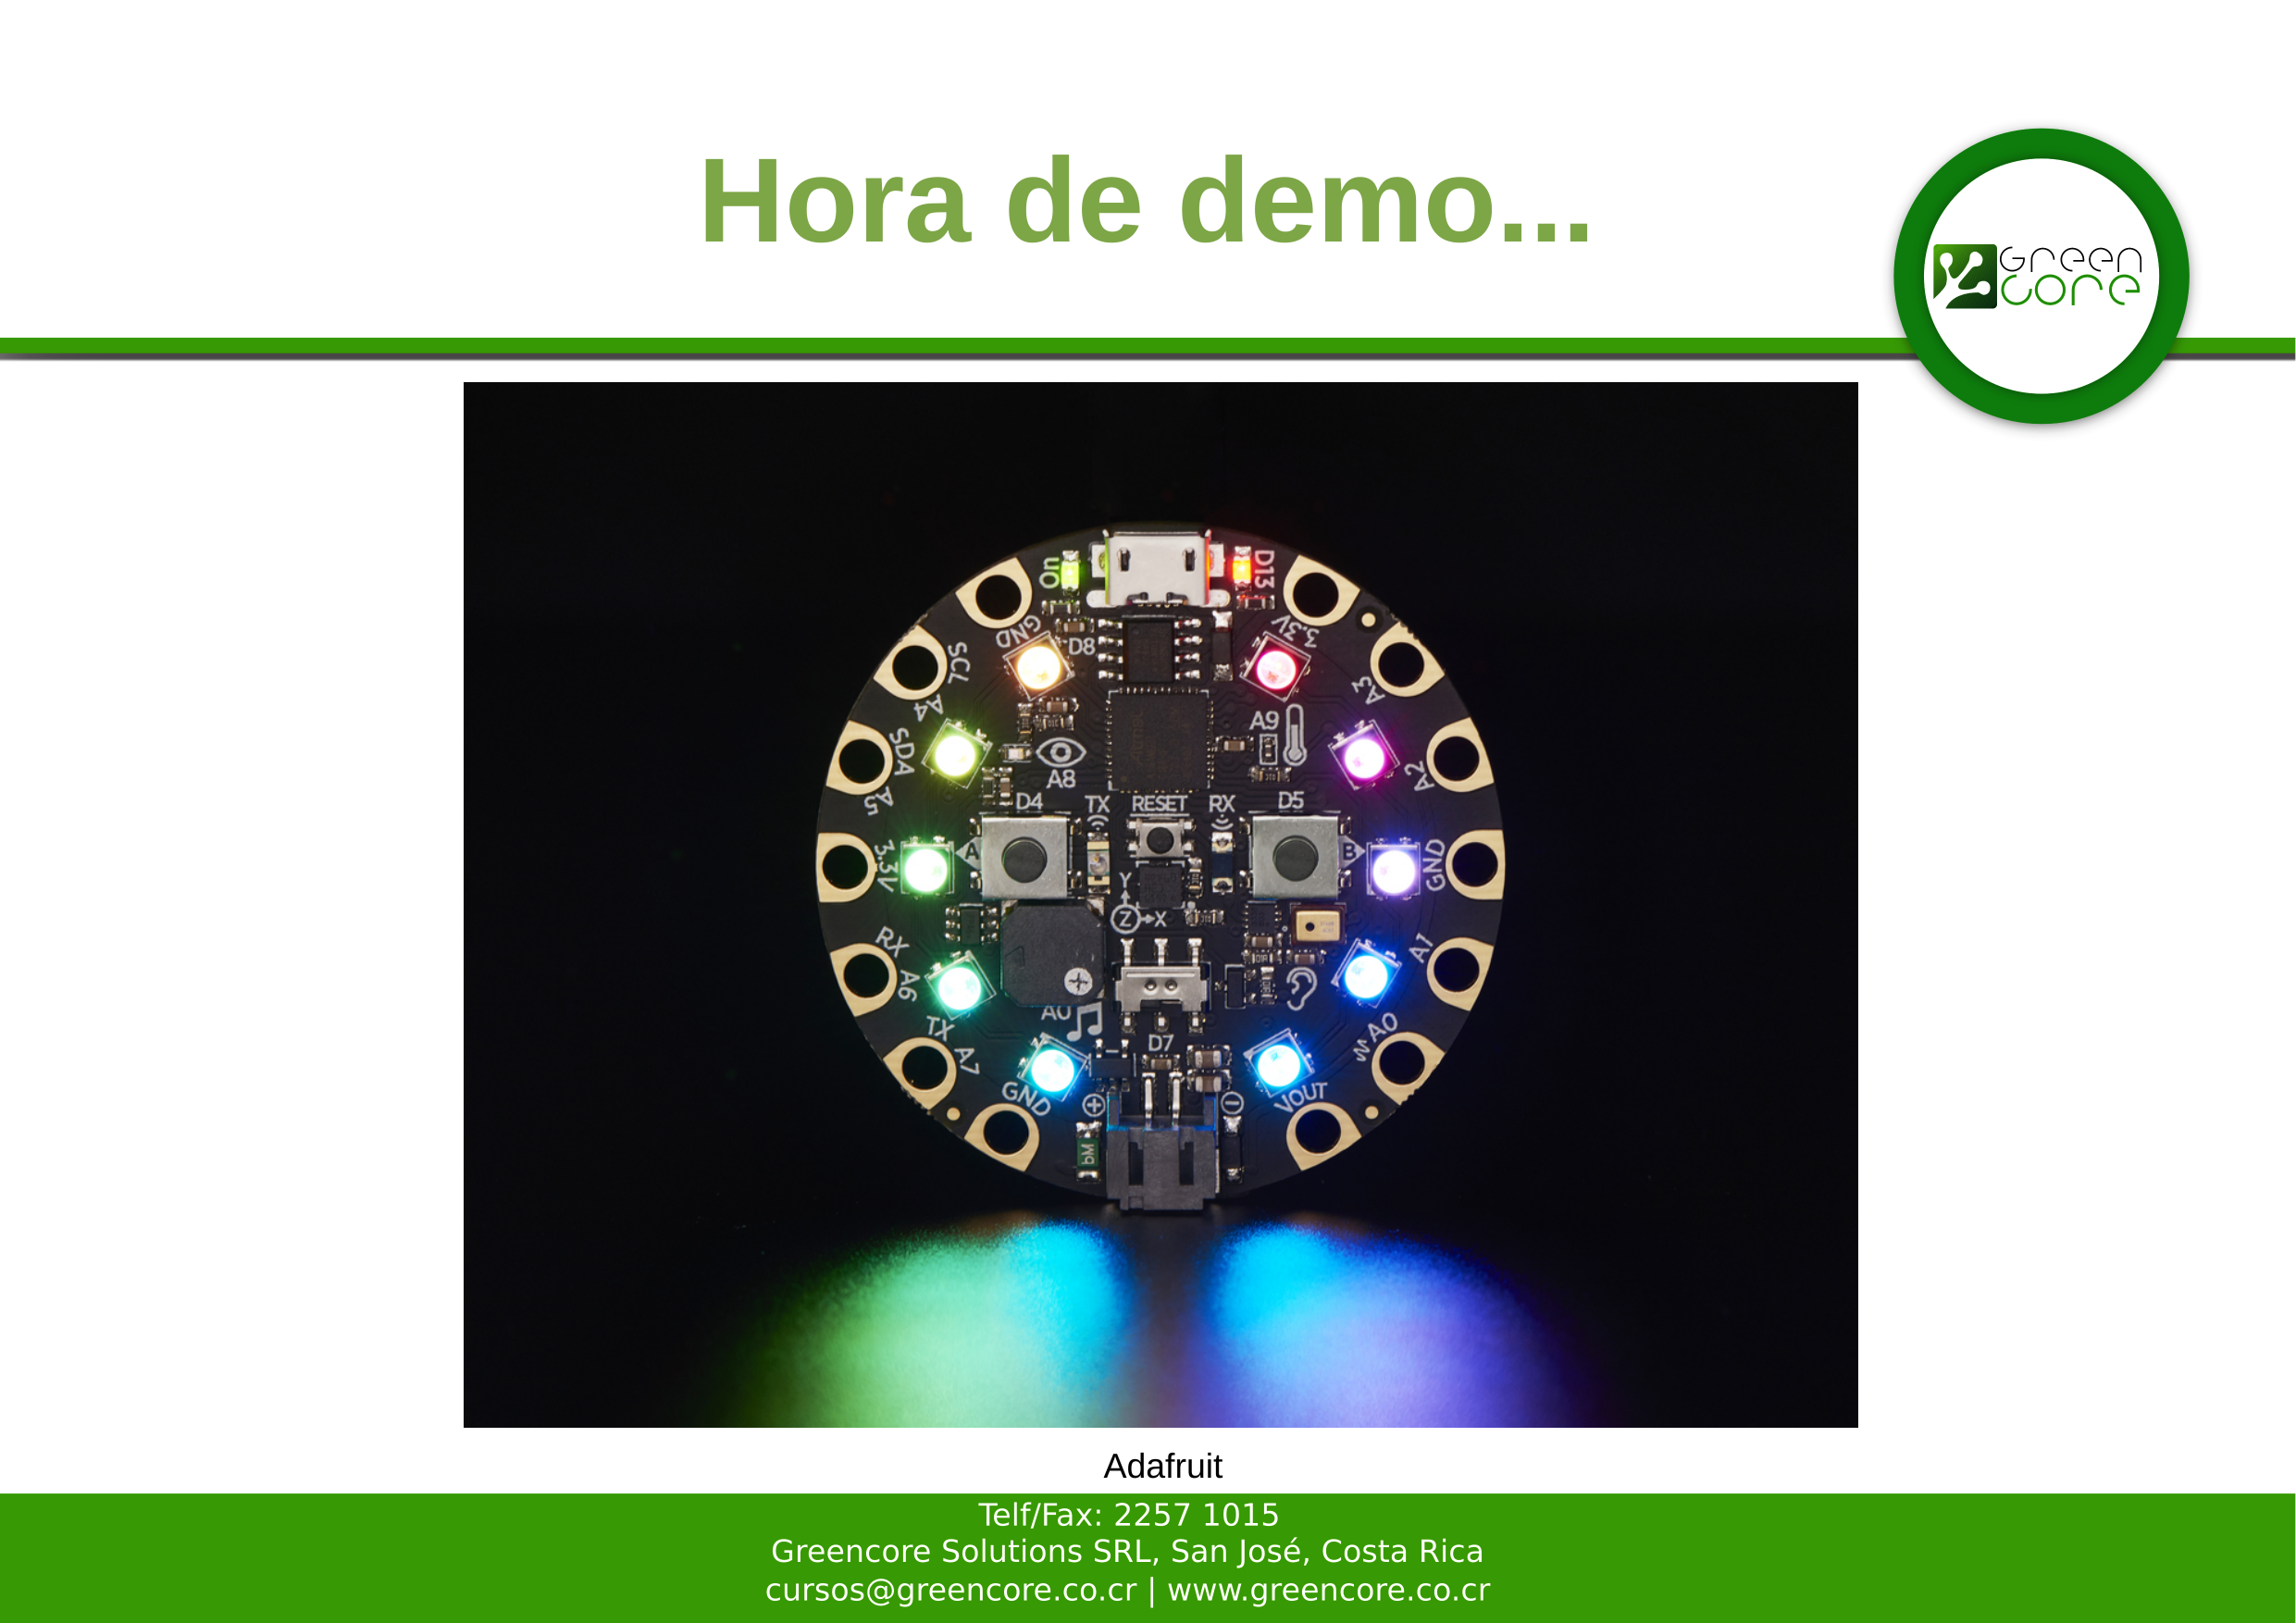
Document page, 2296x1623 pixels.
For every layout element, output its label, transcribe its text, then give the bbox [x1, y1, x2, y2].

text_box Adafruit [1089, 1439, 1263, 1530]
picture [0, 0, 2296, 1623]
title Hora de demo... [115, 64, 2181, 336]
